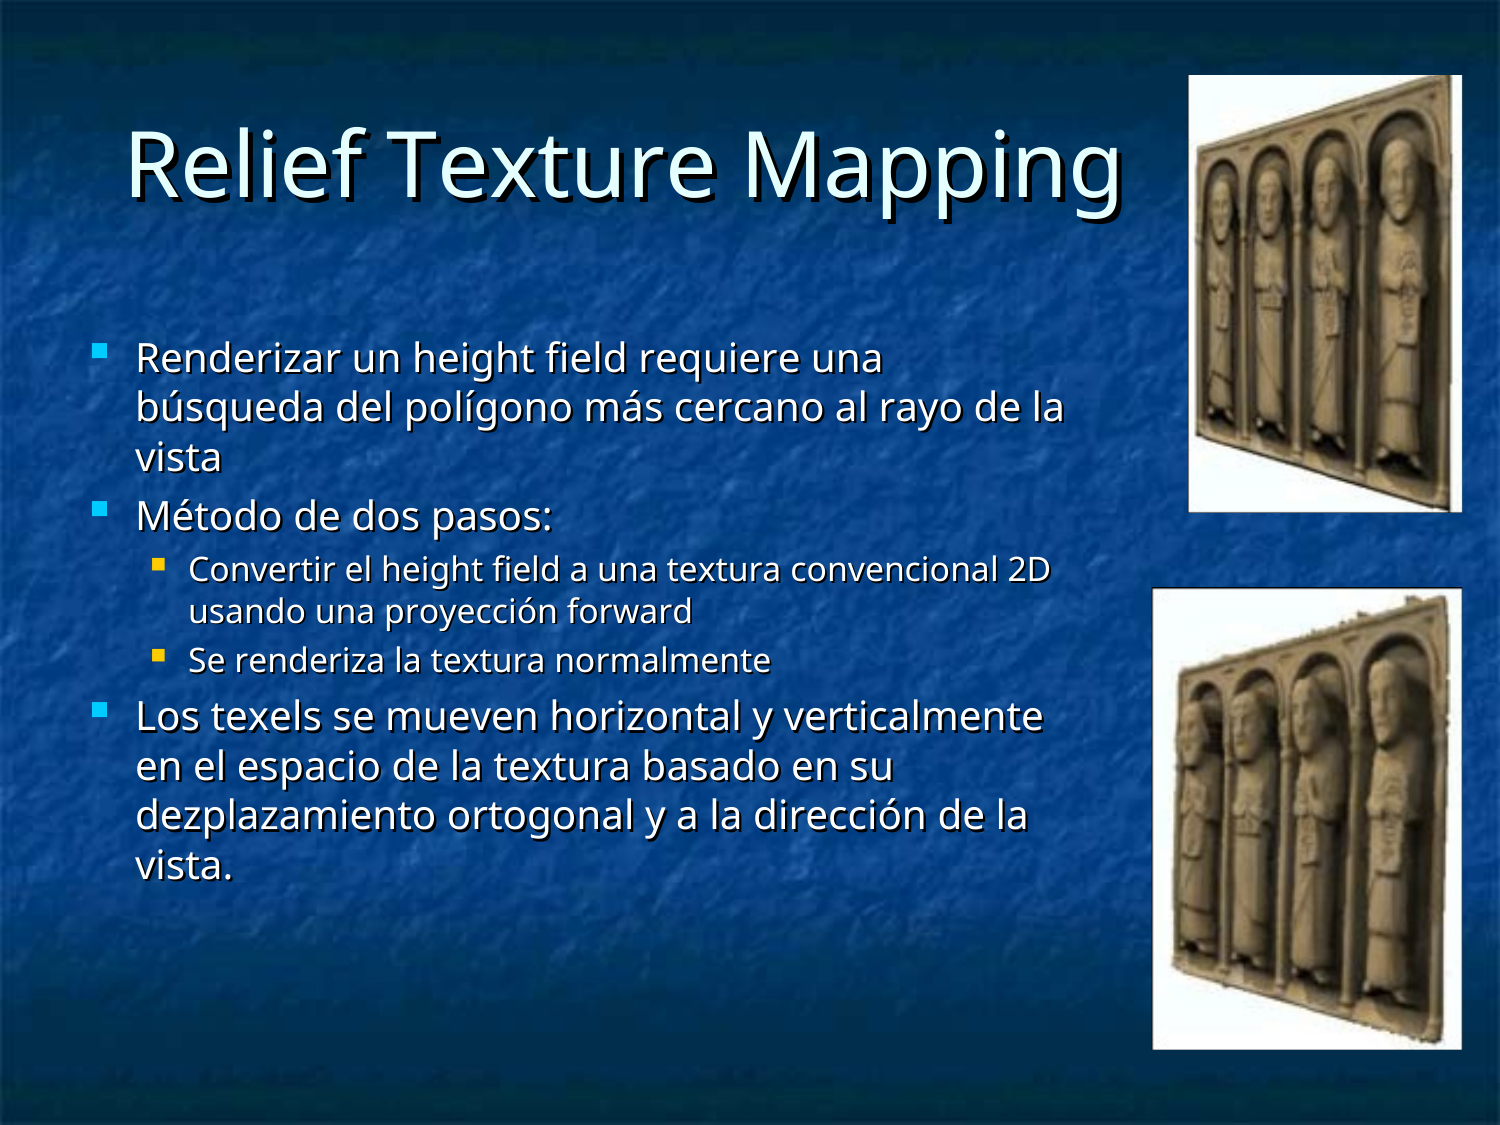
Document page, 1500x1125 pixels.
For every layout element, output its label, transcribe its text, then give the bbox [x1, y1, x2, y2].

picture [0, 0, 1500, 1125]
list Renderizar un height field requiere una búsqueda del polígono más cercano al rayo de la vista Método de dos pasos: Convertir el height field a una textura convencional 2D usando una proyección forward Se renderiza la textura normalmente Los texels se mueven horizontal y verticalmente en el espacio de la textura basado en su dezplazamiento ortogonal y a la dirección de la vista. [74, 324, 1088, 900]
title Relief Texture Mapping [0, 50, 1300, 276]
